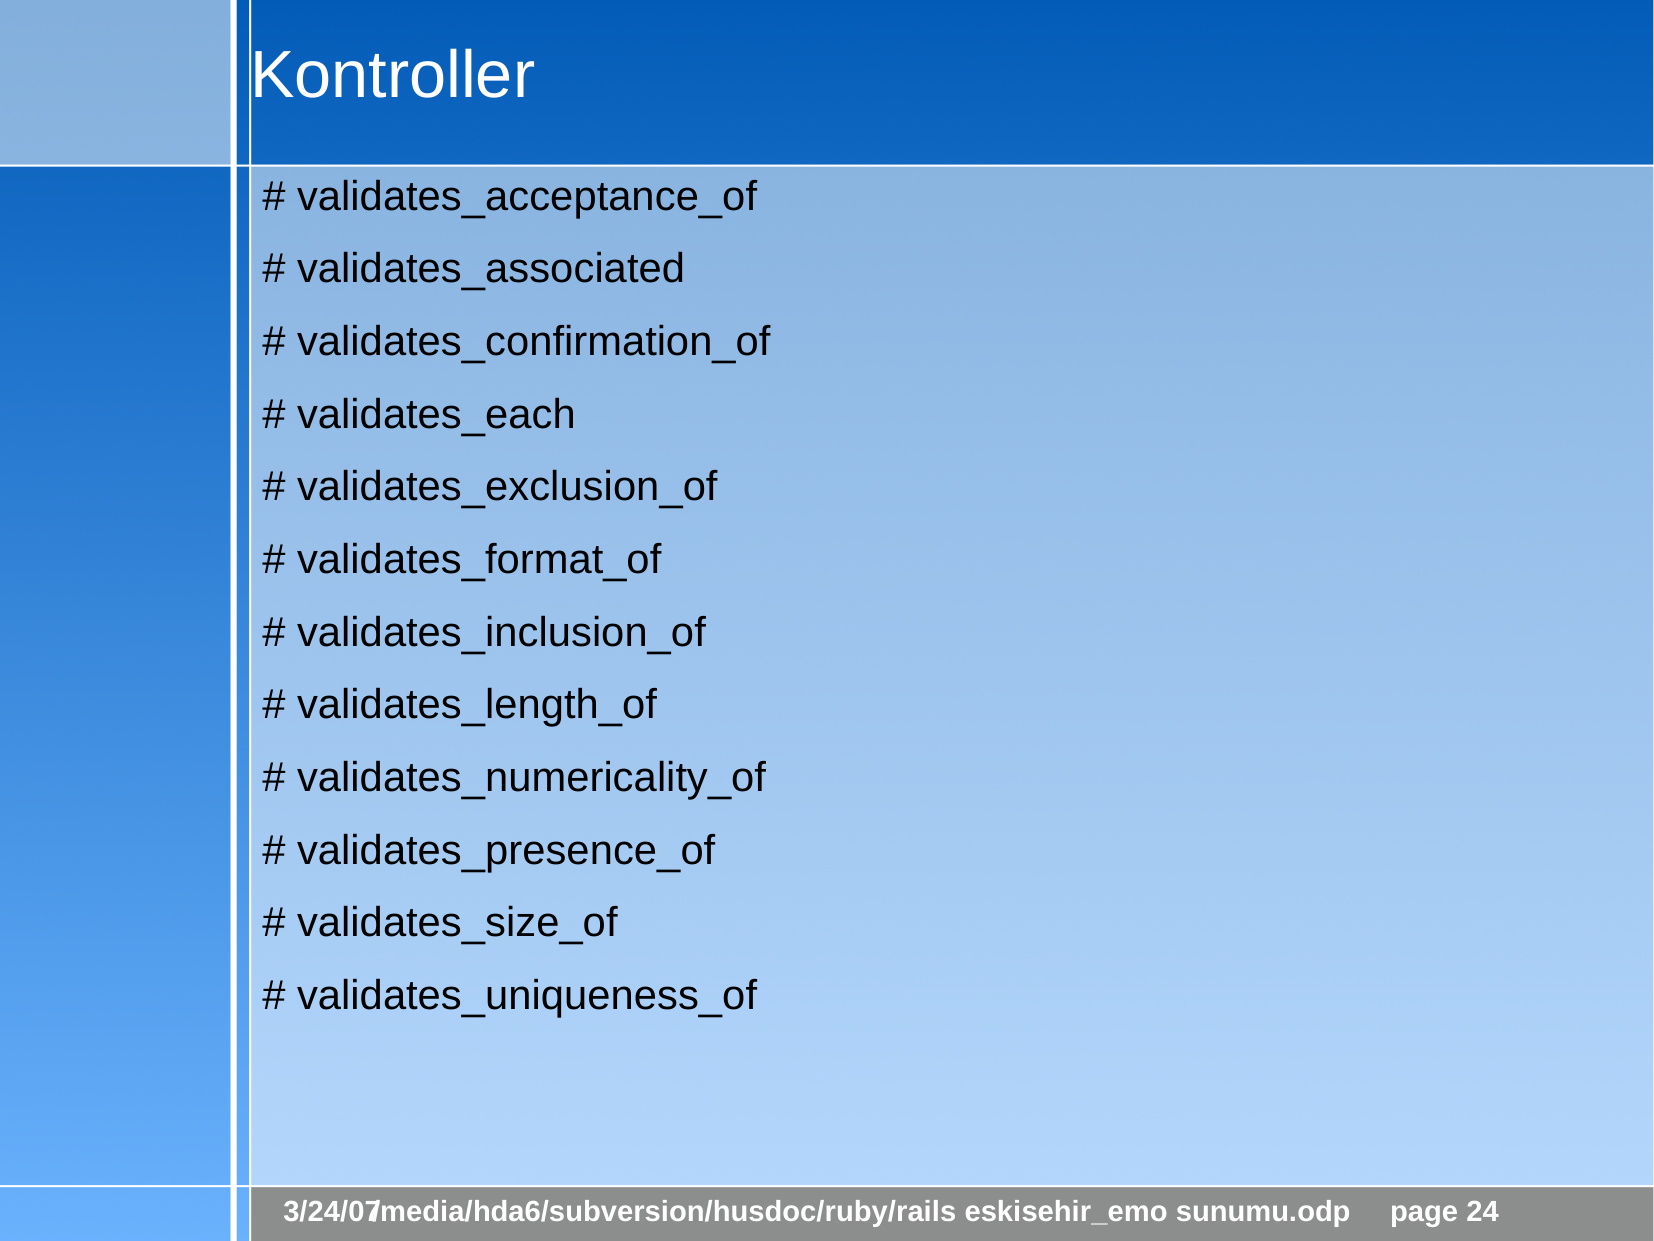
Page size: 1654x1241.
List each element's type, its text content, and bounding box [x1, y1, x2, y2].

title Kontroller [250, 11, 1477, 137]
picture [0, 0, 1654, 1241]
list # validates_acceptance_of # validates_associated # validates_confirmation_of # validates_each # validates_exclusion_of # validates_format_of # validates_inclusion_of # validates_length_of # validates_numericality_of # validates_presence_of # validates_size_of # validates_uniqueness_of [250, 175, 1477, 1051]
